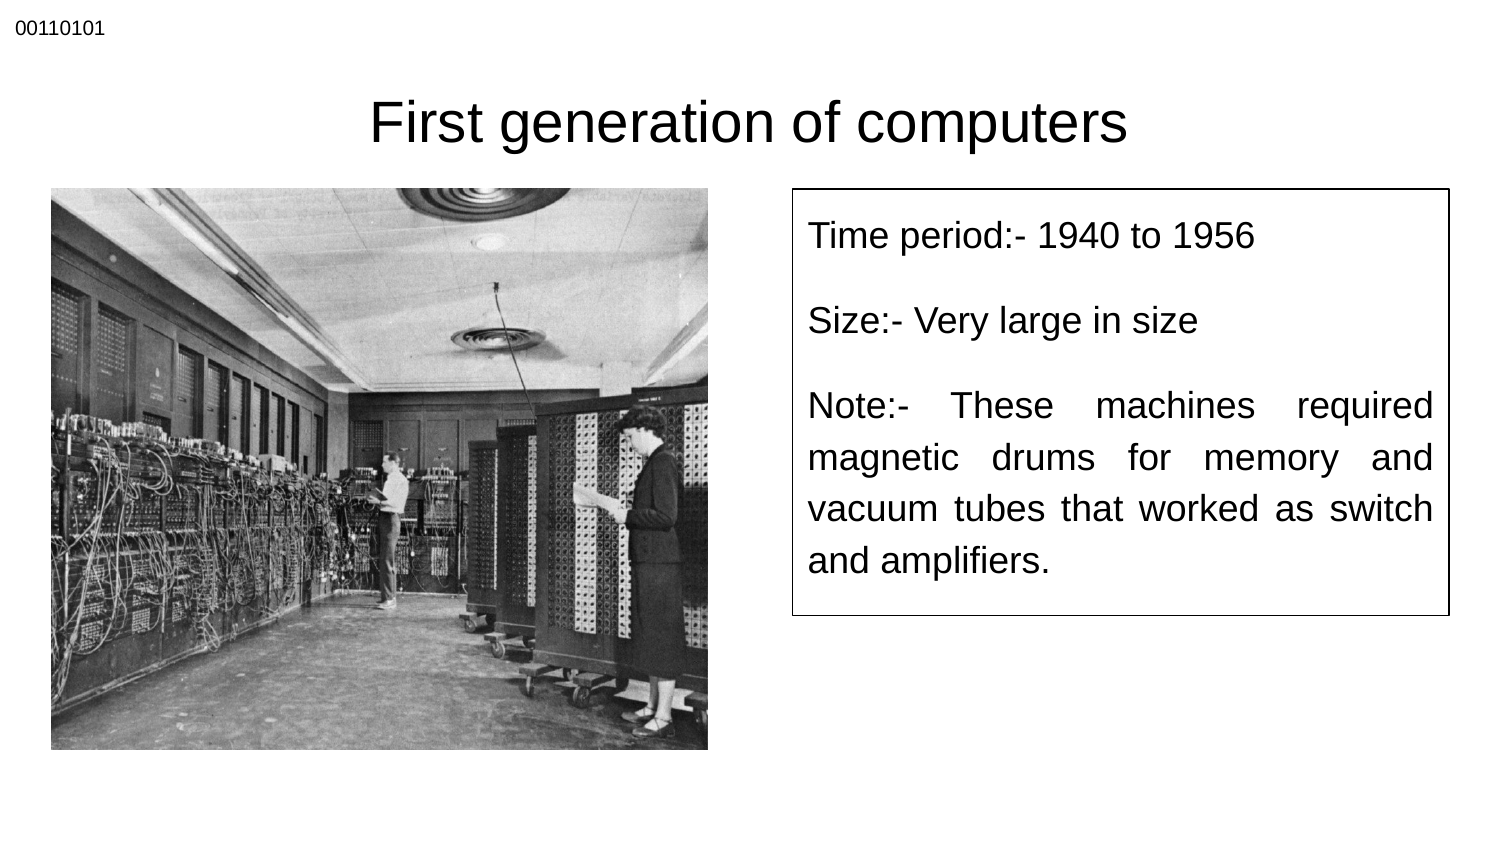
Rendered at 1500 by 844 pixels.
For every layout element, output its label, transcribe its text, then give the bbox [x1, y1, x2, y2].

picture [51, 188, 708, 750]
list Time period:- 1940 to 1956 Size:- Very large in size Note:- These machines required magnetic drums for memory and vacuum tubes that worked as switch and amplifiers. [792, 189, 1449, 616]
text_box 00110101 [0, 0, 127, 55]
title First generation of computers [51, 68, 1449, 163]
